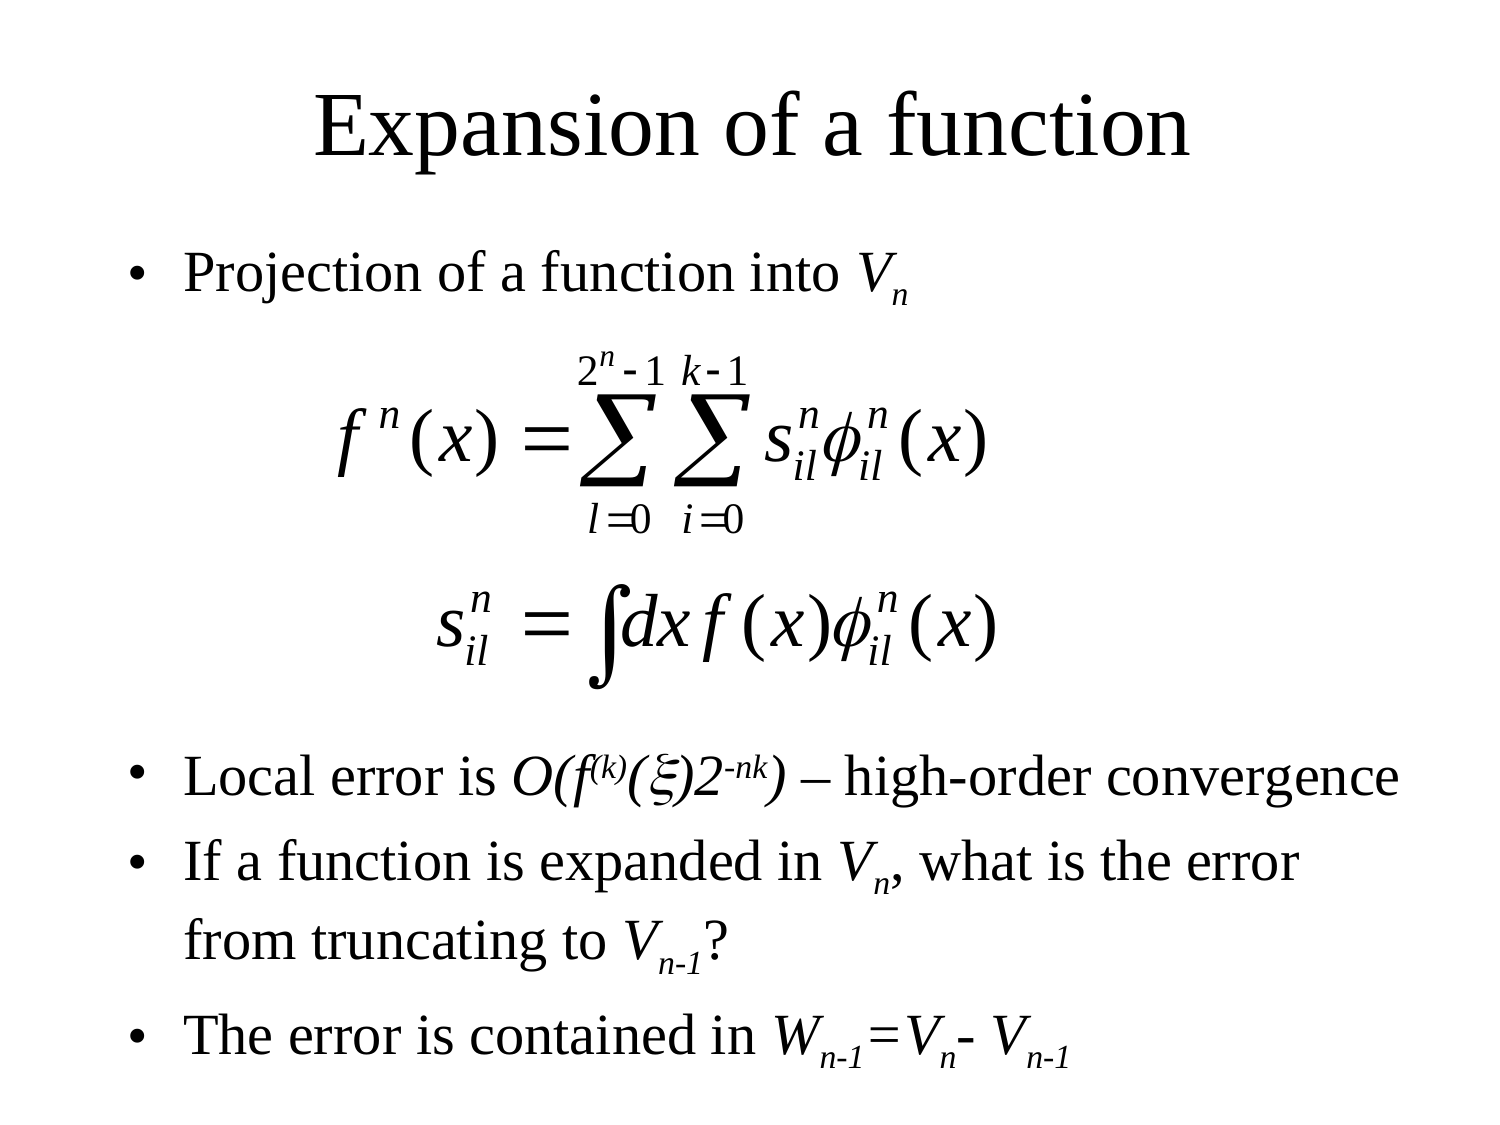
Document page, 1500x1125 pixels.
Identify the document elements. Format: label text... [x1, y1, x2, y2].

title Expansion of a function [99, 24, 1375, 213]
list Projection of a function into Vn Local error is O(f(k)()2-nk) – high-order convergence If a function is expanded in Vn, what is the error from truncating to Vn-1? The error is contained in Wn-1=Vn- Vn-1 [112, 224, 1438, 1084]
chart [312, 324, 1015, 702]
